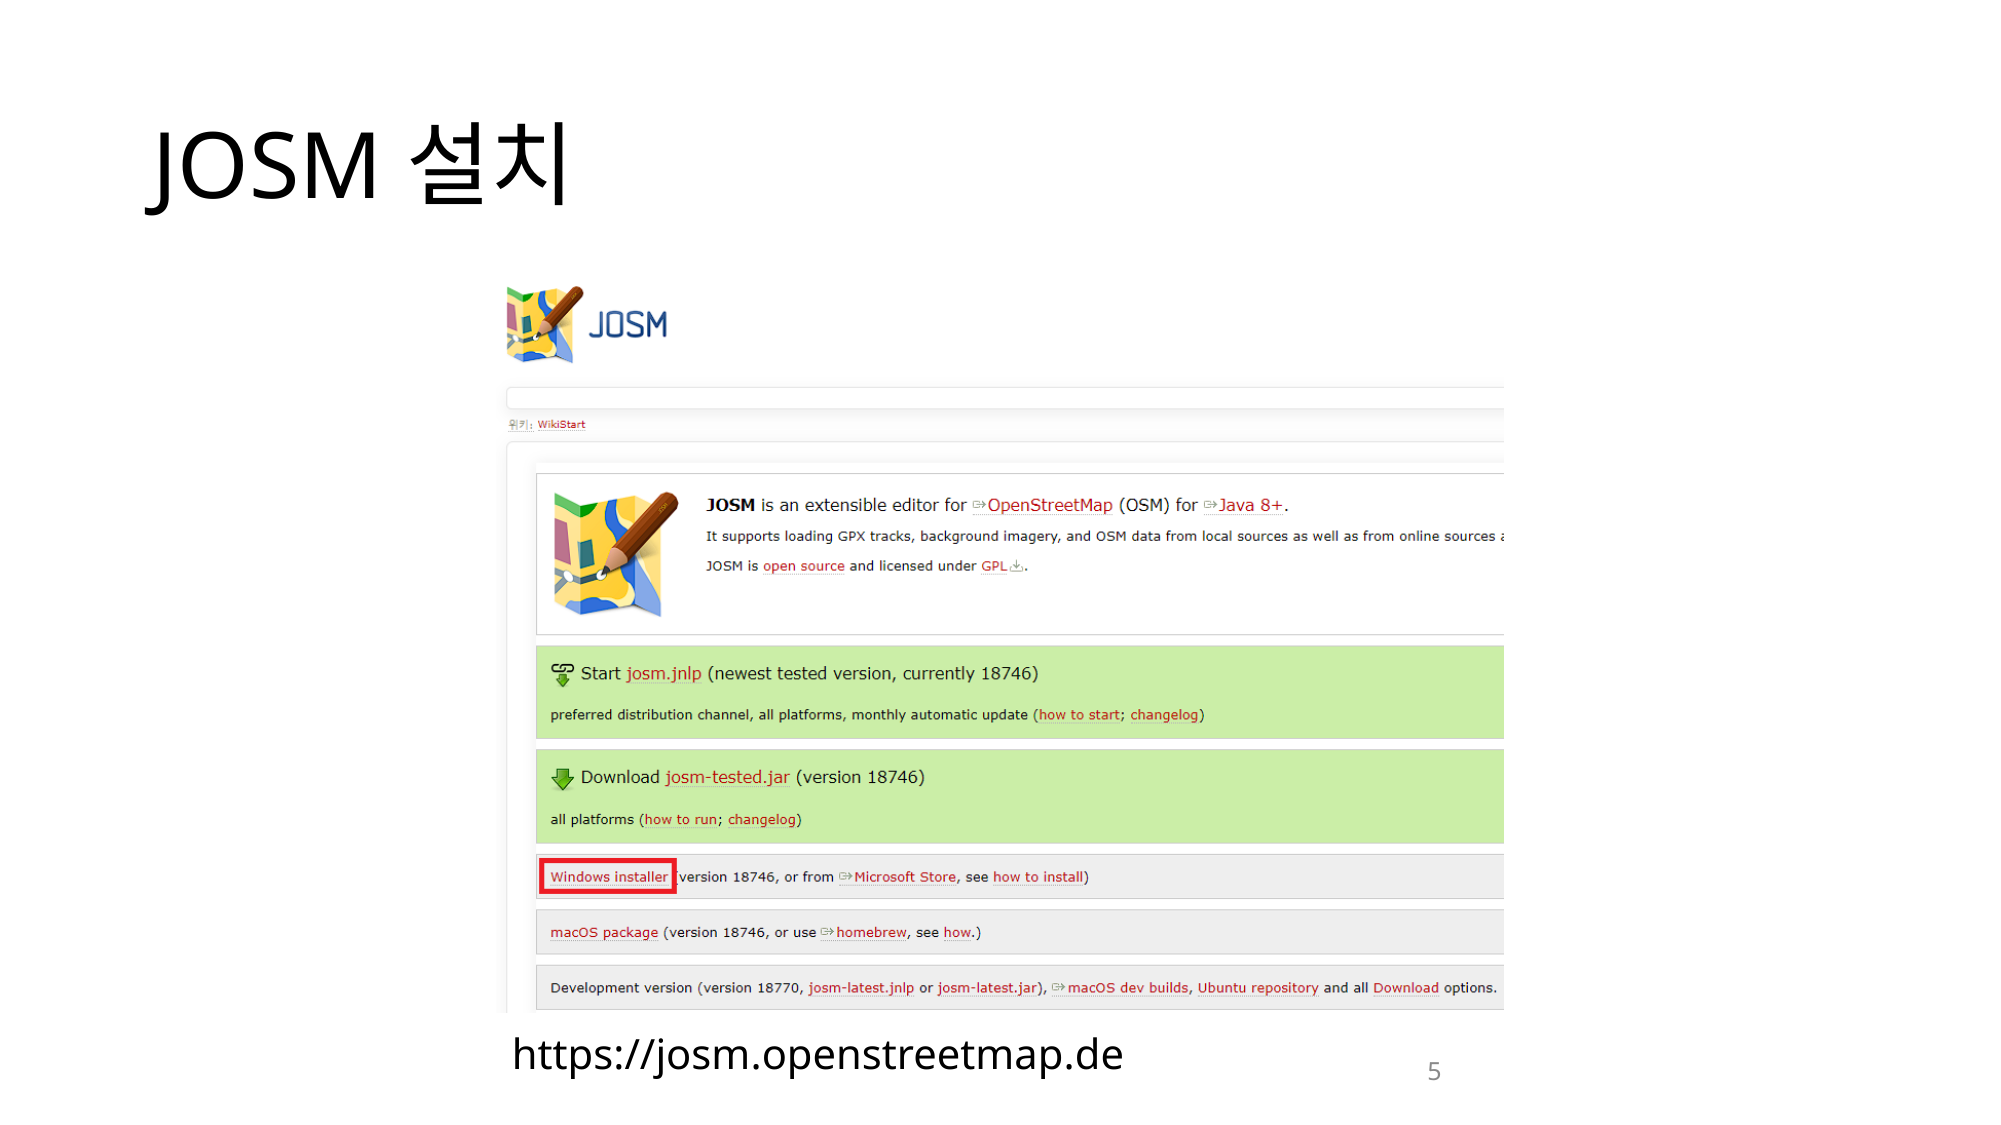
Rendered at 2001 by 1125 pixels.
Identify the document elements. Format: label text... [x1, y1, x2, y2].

picture [496, 277, 1504, 1013]
text_box <숫자> [1412, 1042, 1863, 1103]
text_box https://josm.openstreetmap.de [496, 1021, 1344, 1103]
title JOSM 설치 [137, 59, 1863, 278]
